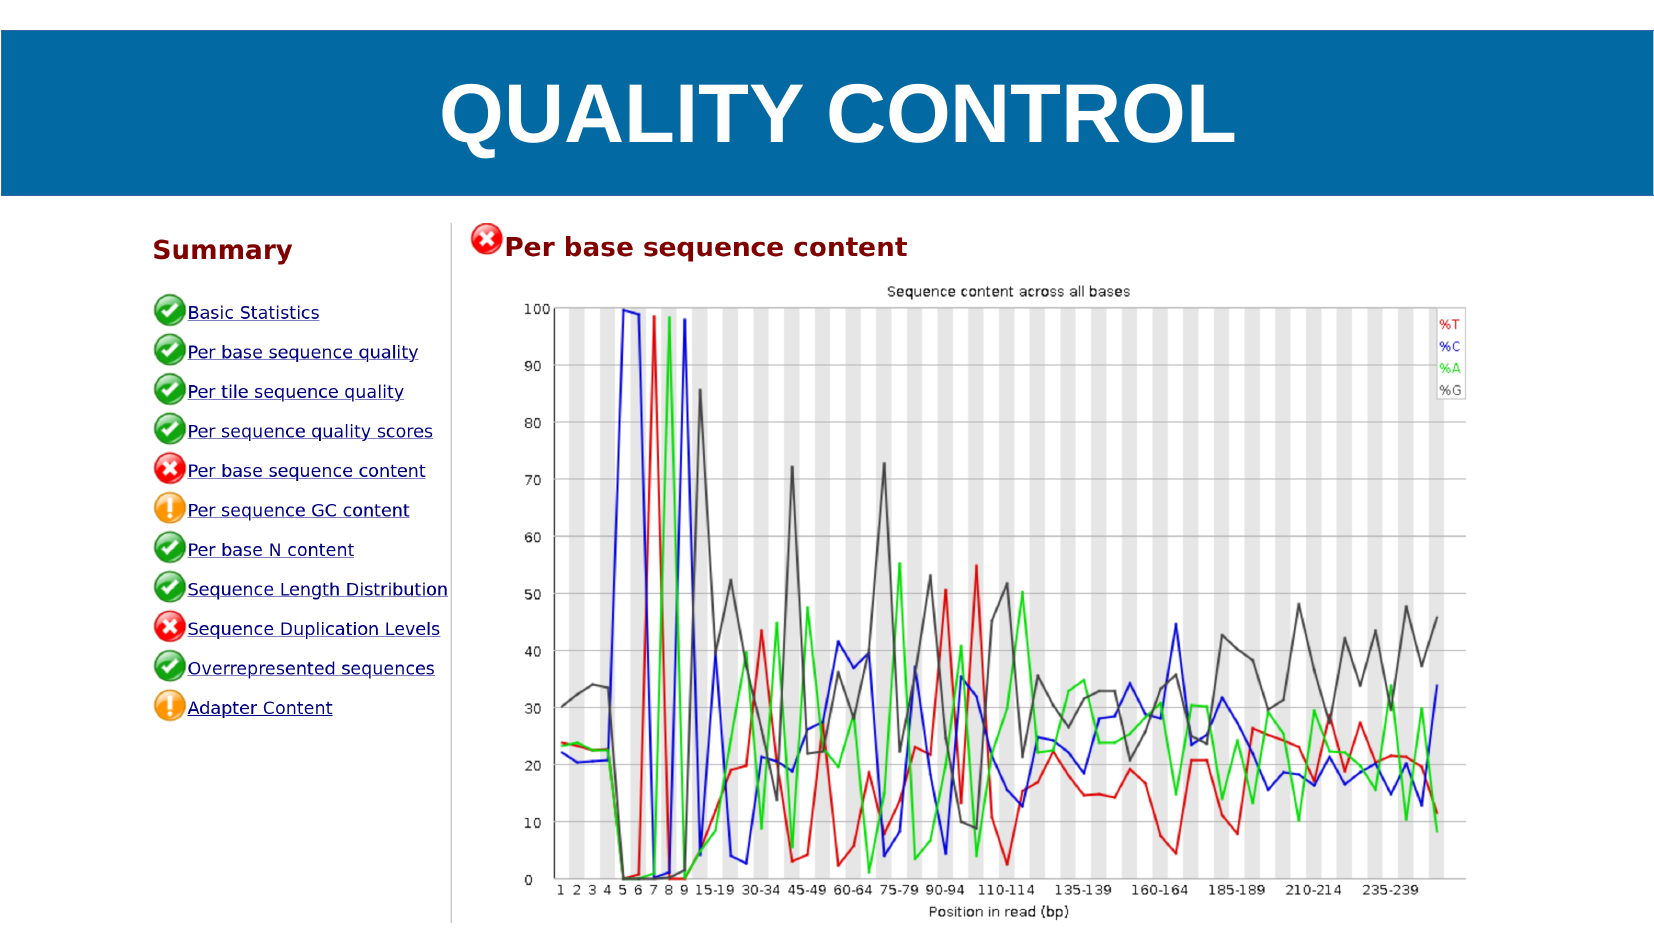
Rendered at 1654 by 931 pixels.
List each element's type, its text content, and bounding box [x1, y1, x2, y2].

picture [150, 223, 1491, 923]
text_box [1, 30, 1654, 196]
text_box QUALITY CONTROL [388, 59, 1289, 168]
